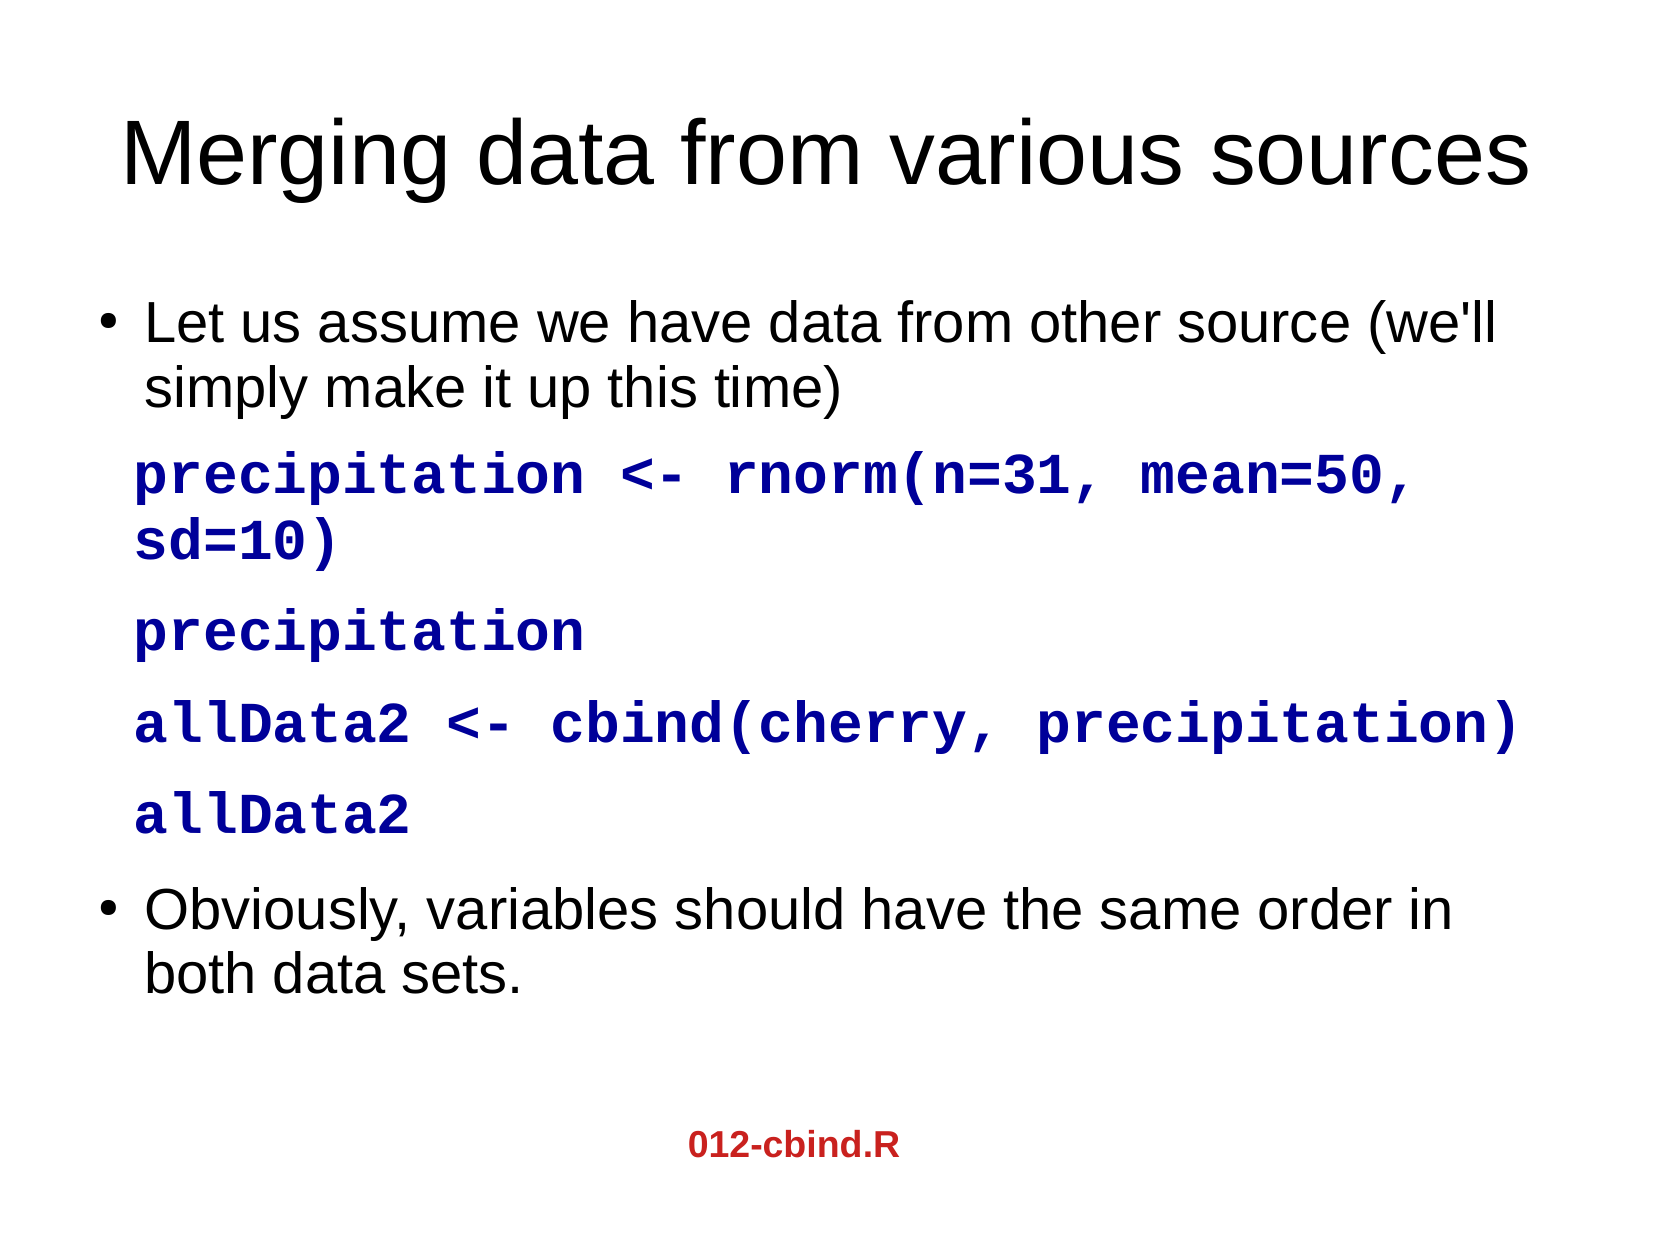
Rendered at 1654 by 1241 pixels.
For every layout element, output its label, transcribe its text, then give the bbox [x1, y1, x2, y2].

title Merging data from various sources [82, 49, 1571, 257]
list Let us assume we have data from other source (we'll simply make it up this time) precipitation <- rnorm(n=31, mean=50, sd=10) precipitation allData2 <- cbind(cherry, precipitation) allData2 Obviously, variables should have the same order in both data sets. [82, 290, 1571, 1010]
text_box 012-cbind.R [401, 1116, 1187, 1173]
